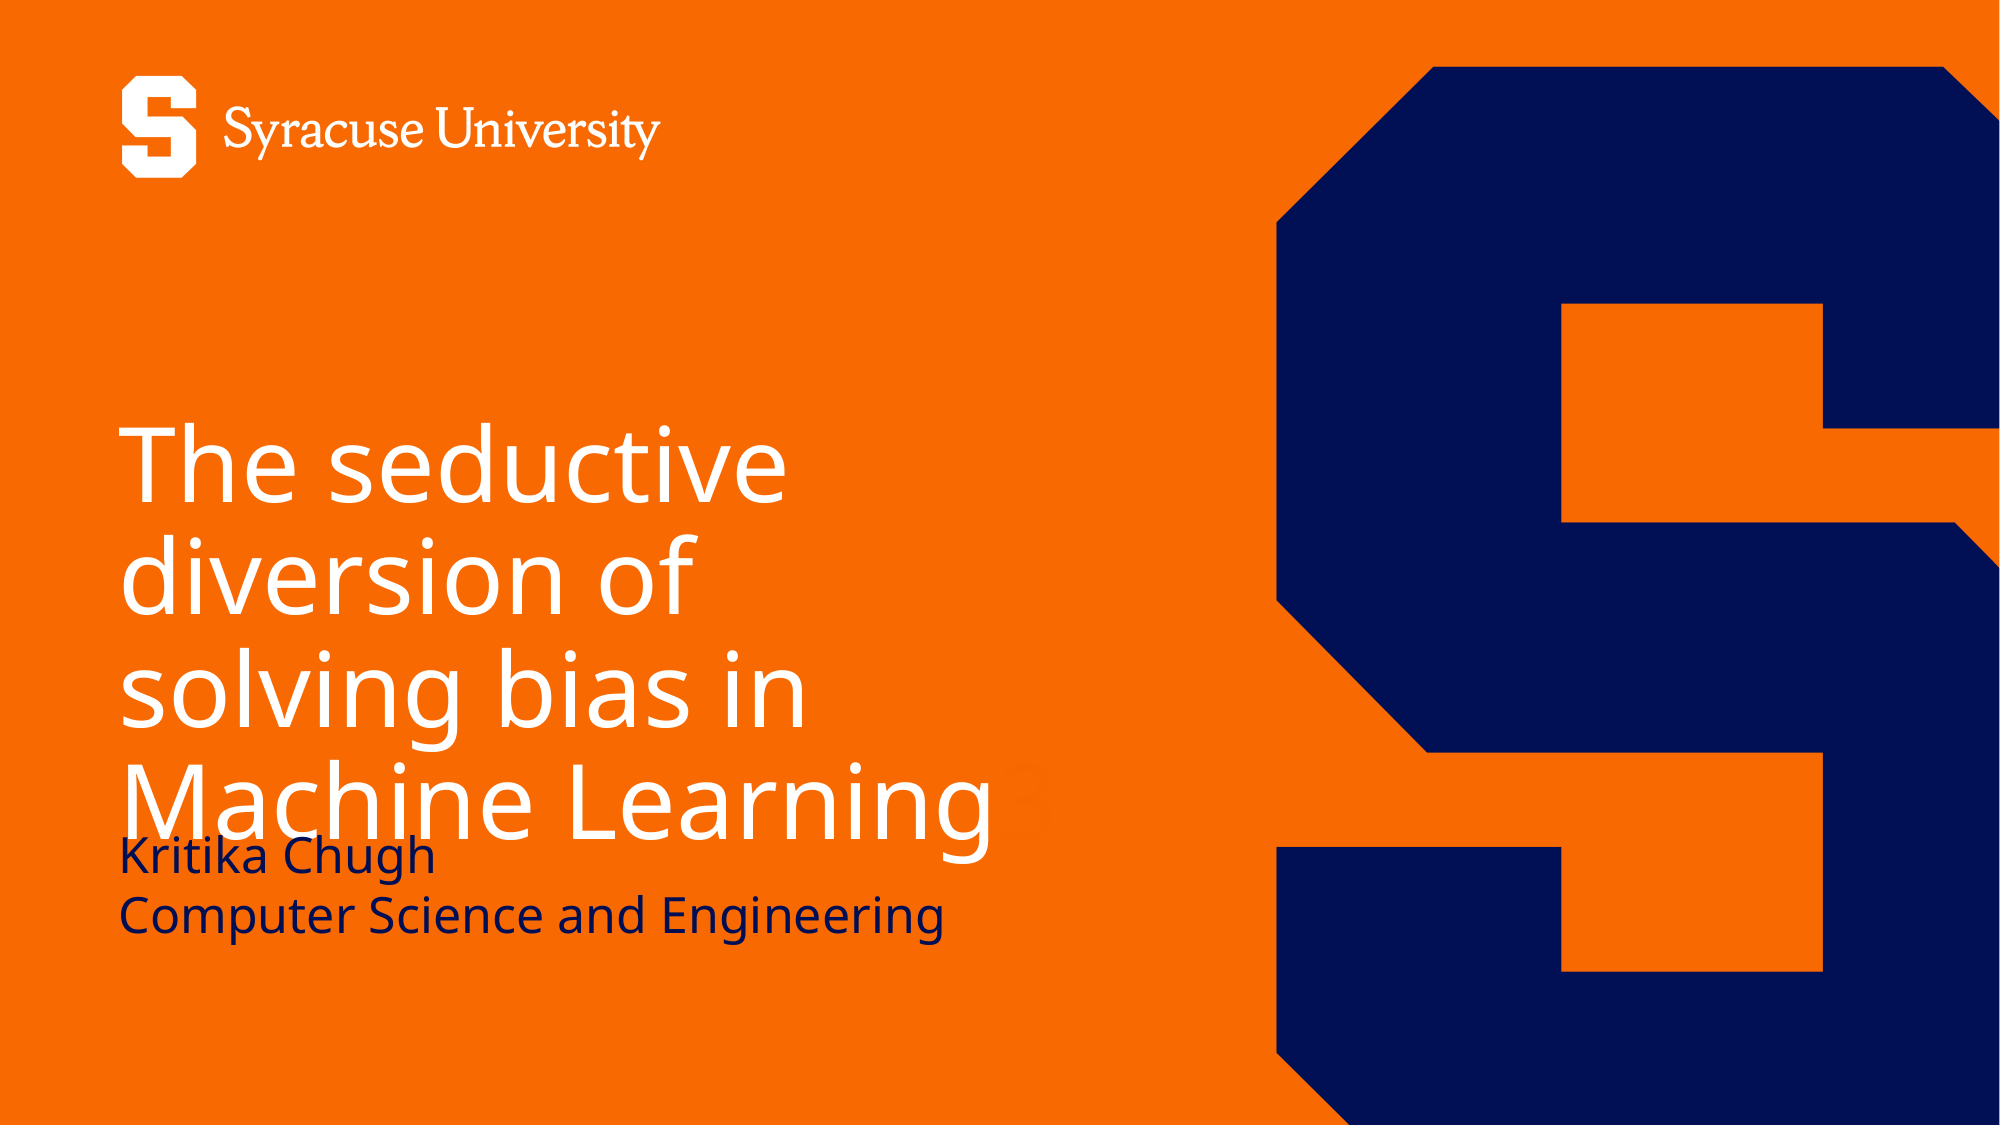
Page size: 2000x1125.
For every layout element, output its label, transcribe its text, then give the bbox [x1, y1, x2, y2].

title The seductive diversion of solving bias in Machine Learning3 [118, 412, 1059, 793]
subtitle Kritika Chugh Computer Science and Engineering [118, 823, 1059, 982]
